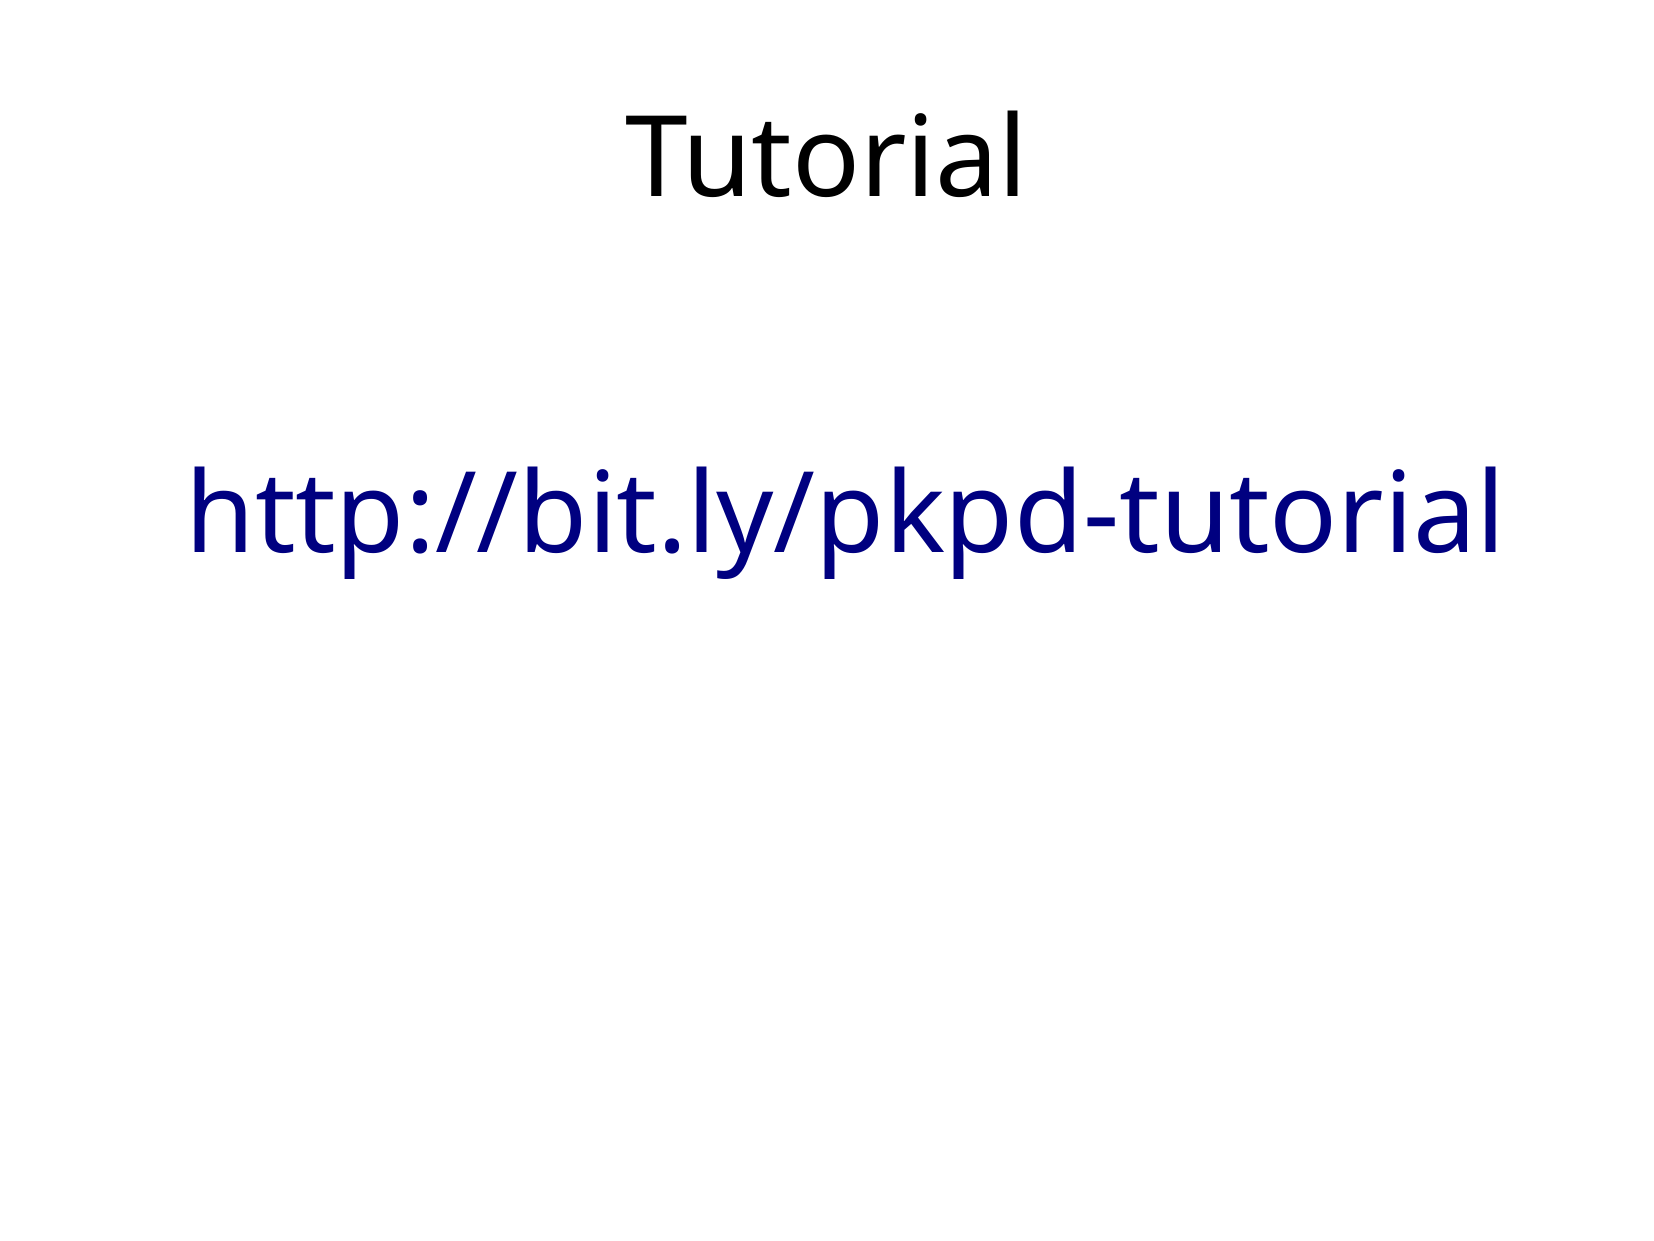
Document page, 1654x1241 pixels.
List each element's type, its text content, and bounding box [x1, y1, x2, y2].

title Tutorial [82, 49, 1571, 257]
text_box http://bit.ly/pkpd-tutorial [170, 425, 1566, 826]
